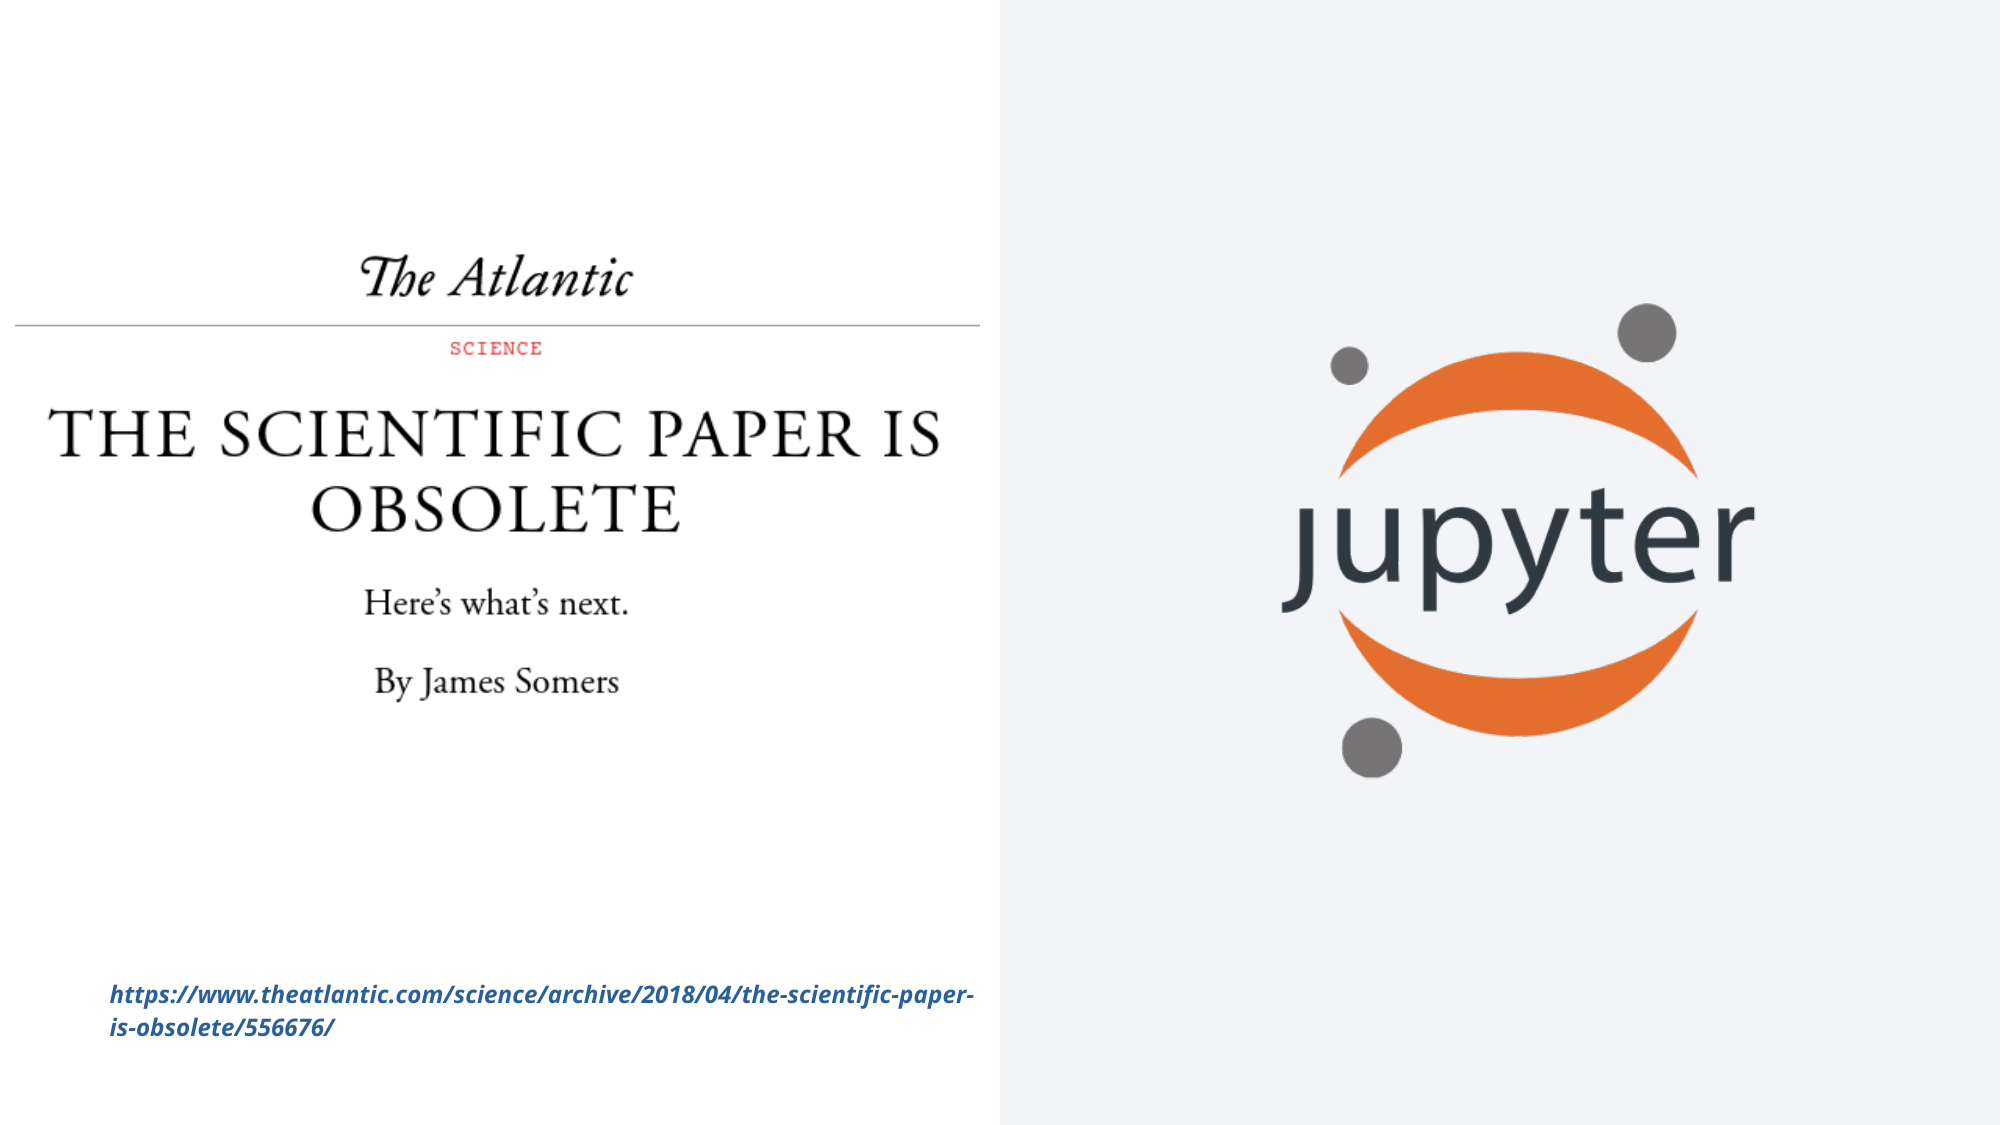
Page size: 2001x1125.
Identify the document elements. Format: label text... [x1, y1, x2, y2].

picture [1280, 301, 1759, 781]
text_box https://www.theatlantic.com/science/archive/2018/04/the-scientific-paper-is-obsolete/556676/ [94, 970, 994, 1052]
picture [15, 239, 980, 726]
